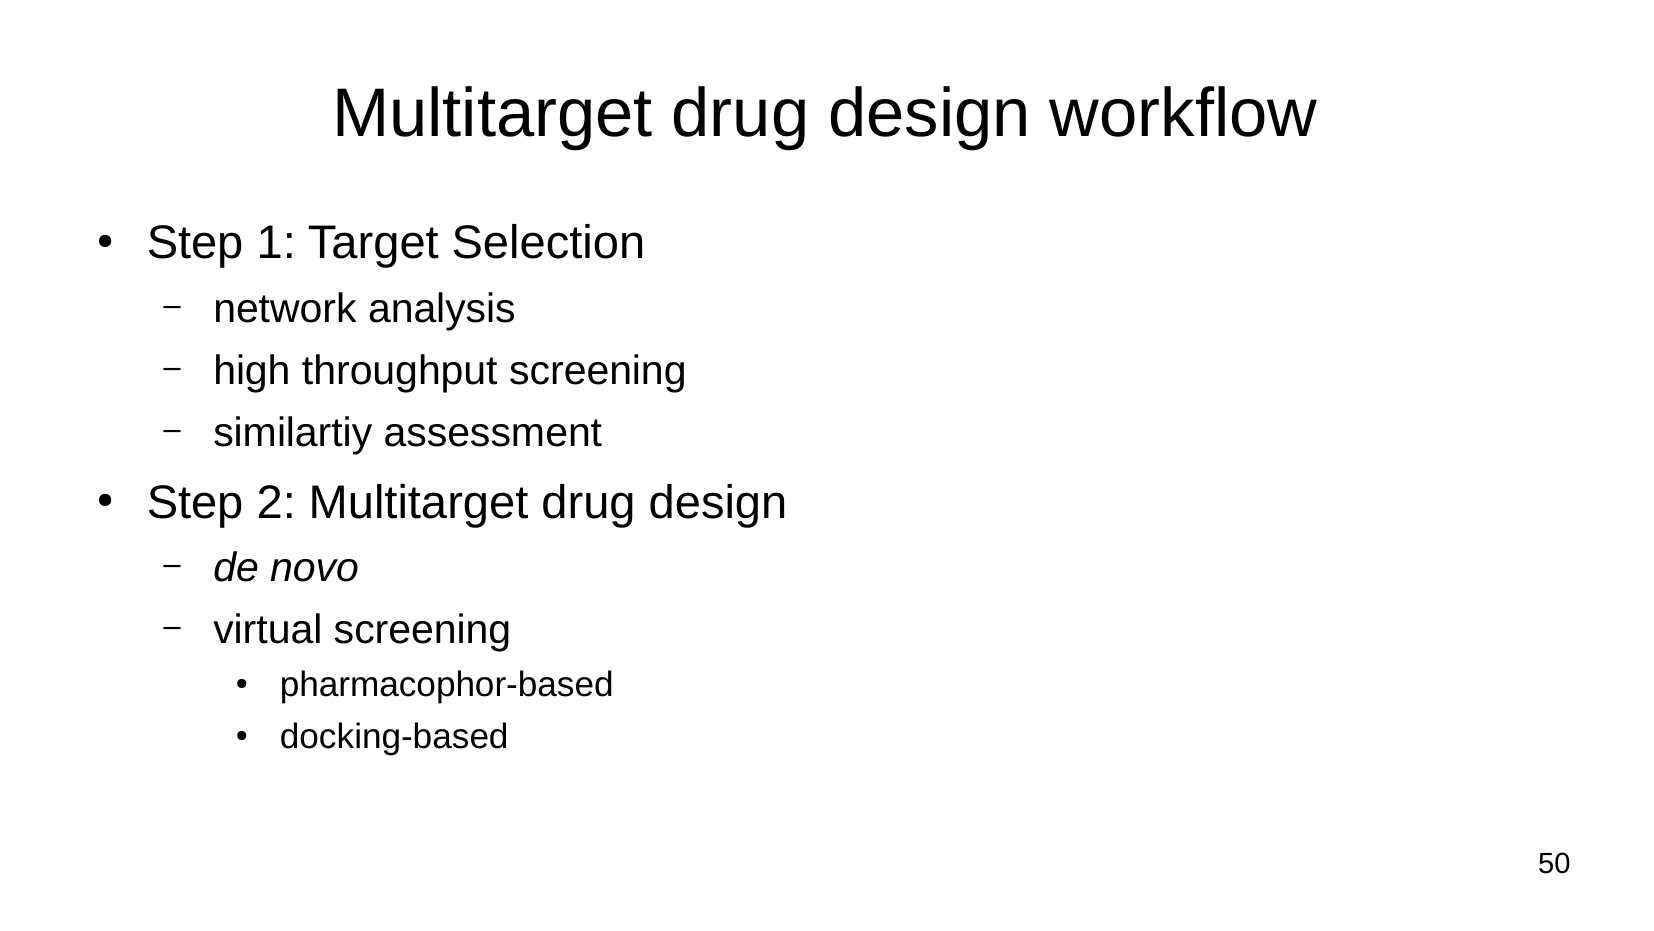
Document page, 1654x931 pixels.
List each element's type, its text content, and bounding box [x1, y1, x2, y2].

title Multitarget drug design workflow [80, 35, 1571, 191]
list Step 1: Target Selection network analysis high throughput screening similartiy assessment Step 2: Multitarget drug design de novo virtual screening pharmacophor-based docking-based [80, 216, 1571, 757]
